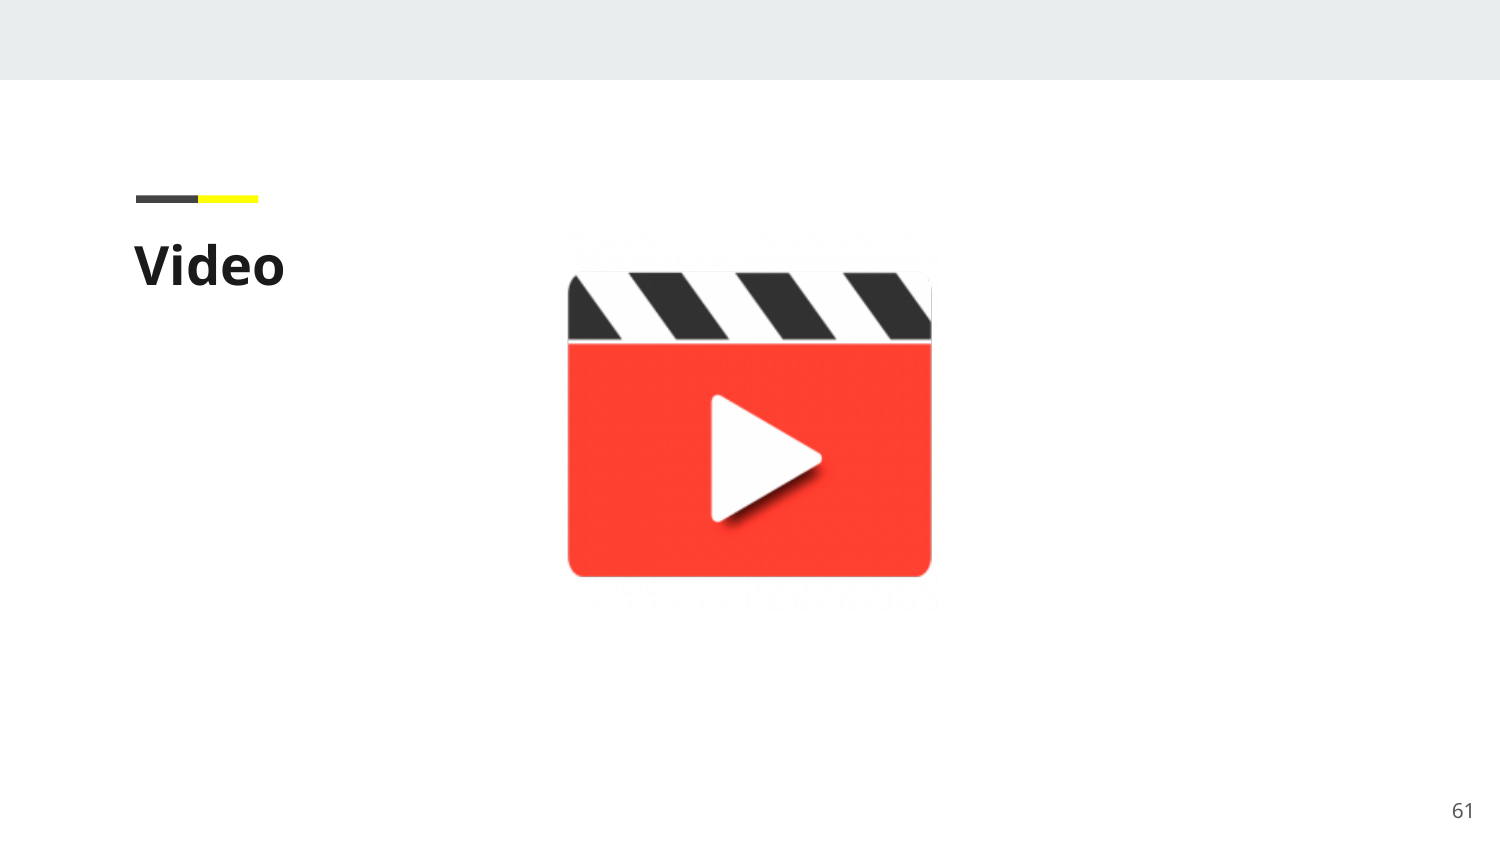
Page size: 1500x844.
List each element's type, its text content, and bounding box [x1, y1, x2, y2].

slide_number <number> [1400, 779, 1491, 844]
title Video [119, 216, 1381, 305]
picture [562, 234, 938, 610]
